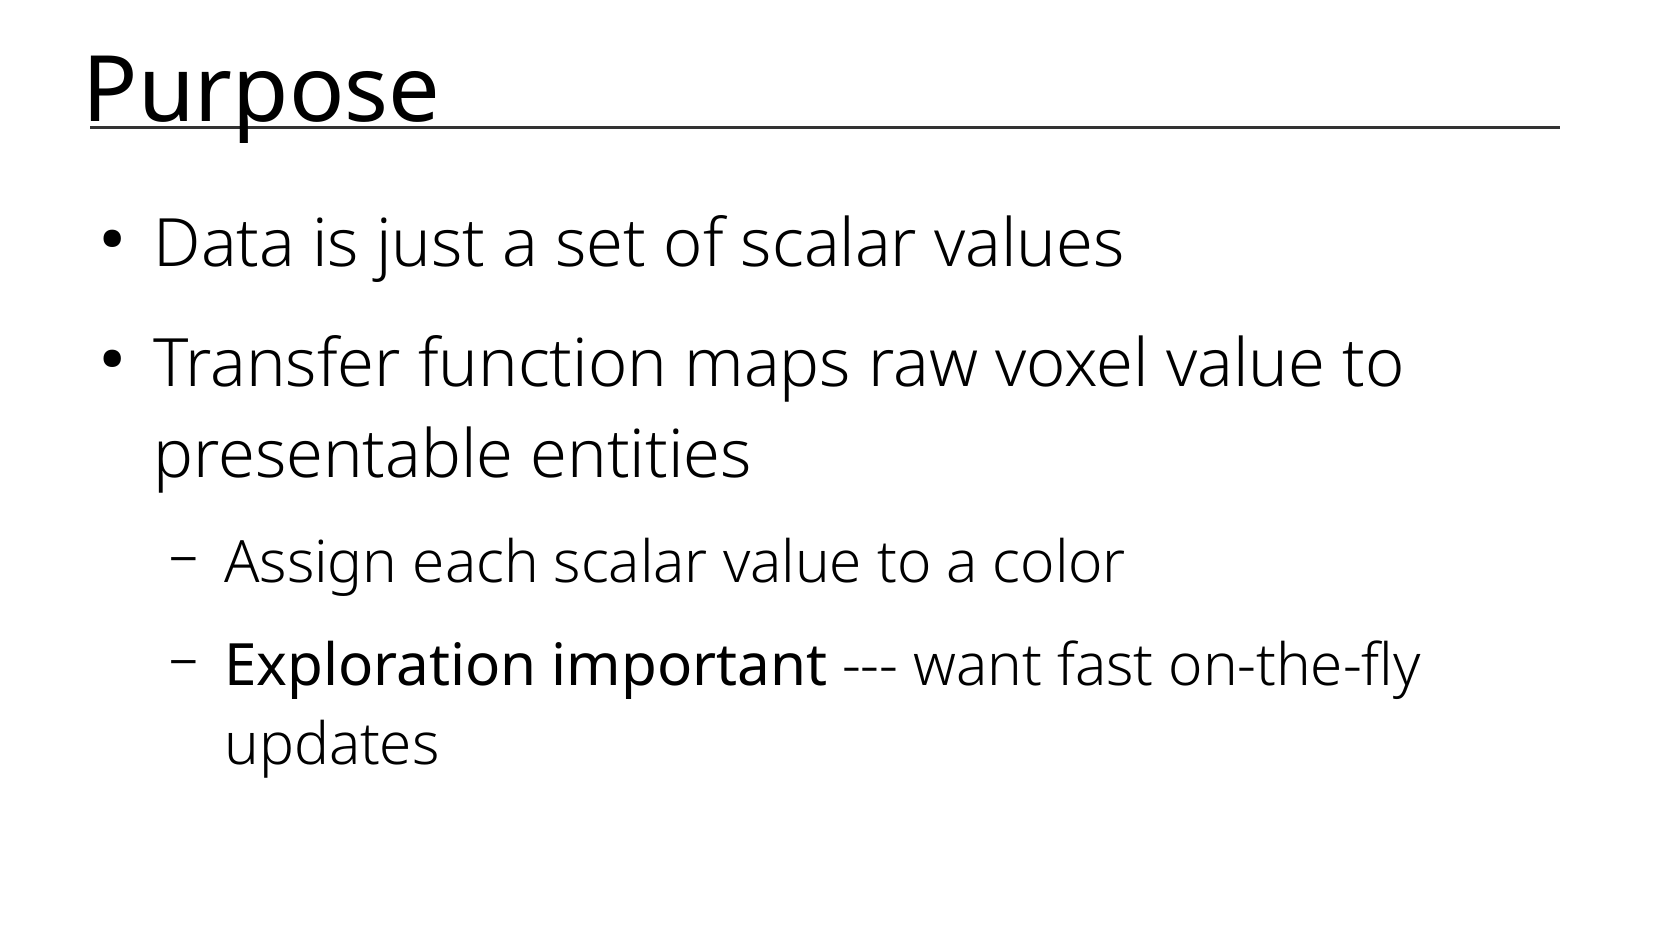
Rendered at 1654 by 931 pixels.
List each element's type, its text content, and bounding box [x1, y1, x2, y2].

list Data is just a set of scalar values Transfer function maps raw voxel value to presentable entities Assign each scalar value to a color Exploration important --- want fast on-the-fly updates [82, 195, 1571, 811]
title Purpose [82, 32, 1571, 140]
